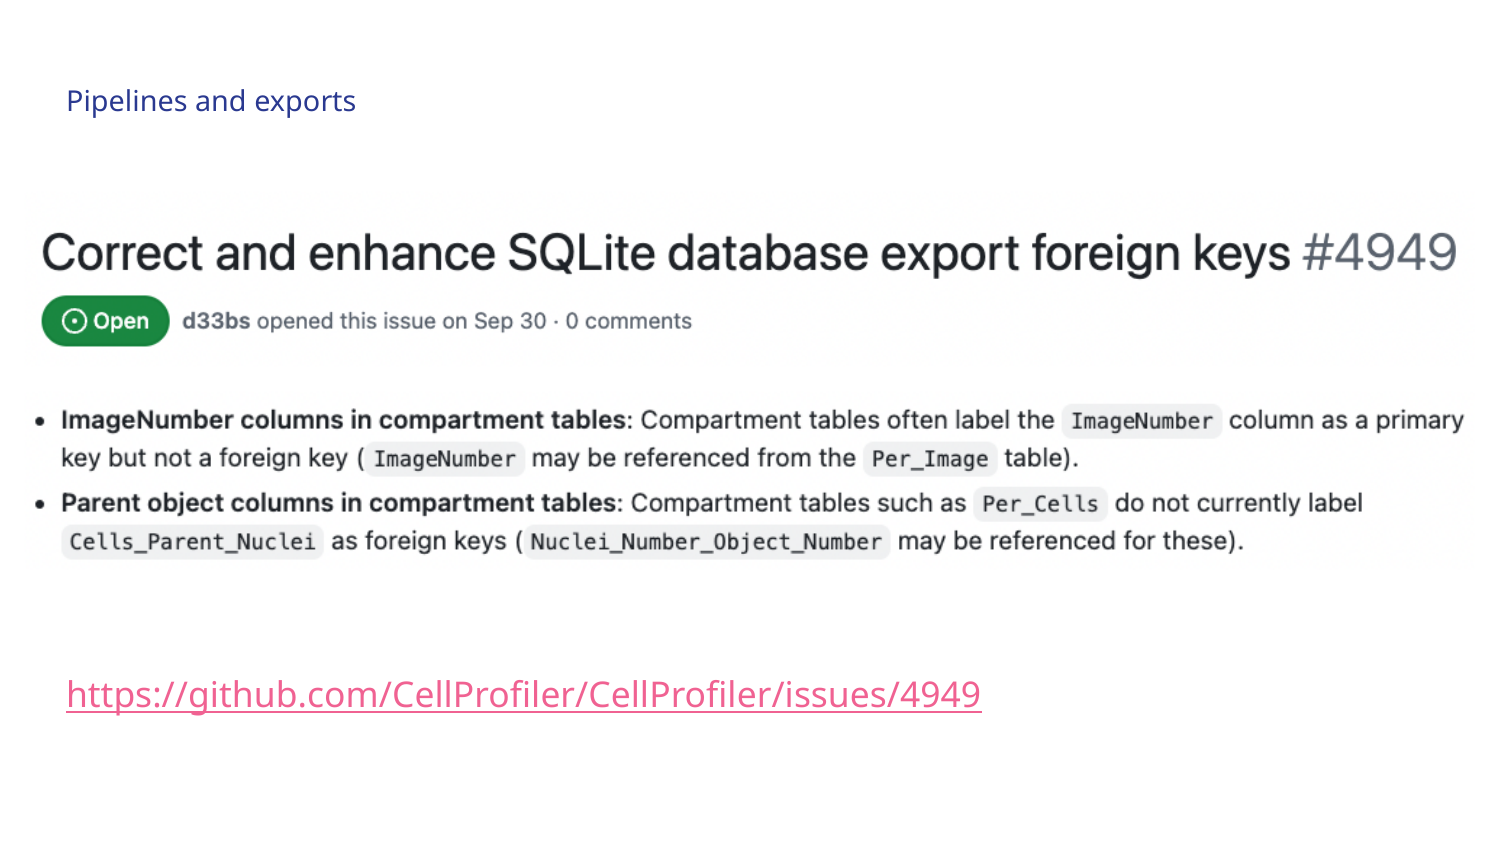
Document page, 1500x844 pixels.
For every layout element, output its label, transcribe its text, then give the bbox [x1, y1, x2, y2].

picture [24, 191, 1475, 367]
text_box https://github.com/CellProfiler/CellProfiler/issues/4949 [51, 657, 1475, 793]
title Pipelines and exports [51, 67, 1449, 167]
picture [24, 391, 1475, 571]
